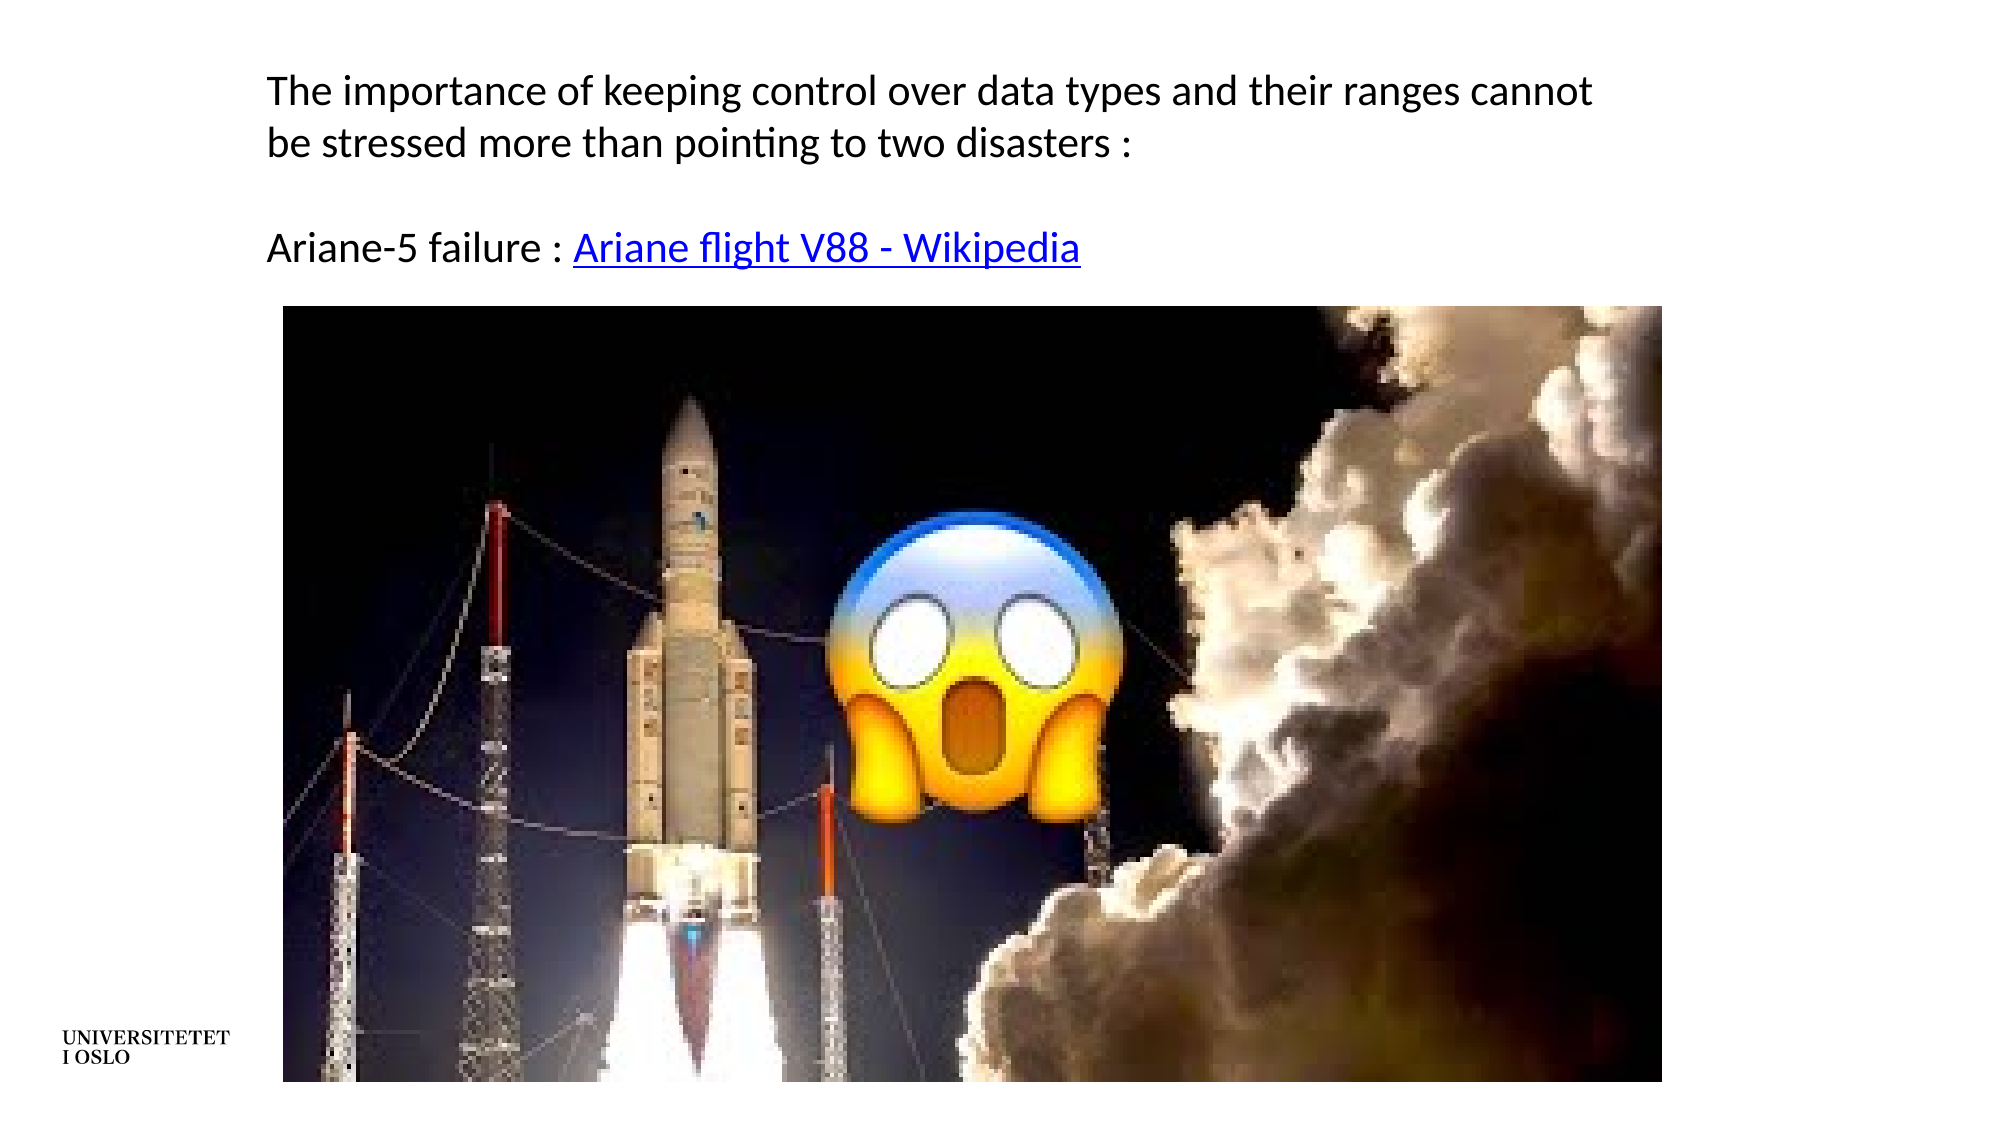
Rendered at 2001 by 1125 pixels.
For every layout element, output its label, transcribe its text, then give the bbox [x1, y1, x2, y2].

picture [283, 306, 1662, 1082]
text_box The importance of keeping control over data types and their ranges cannot be stressed more than pointing to two disasters : Ariane-5 failure : Ariane flight V88 - Wikipedia [246, 41, 1808, 439]
picture [62, 1030, 230, 1064]
